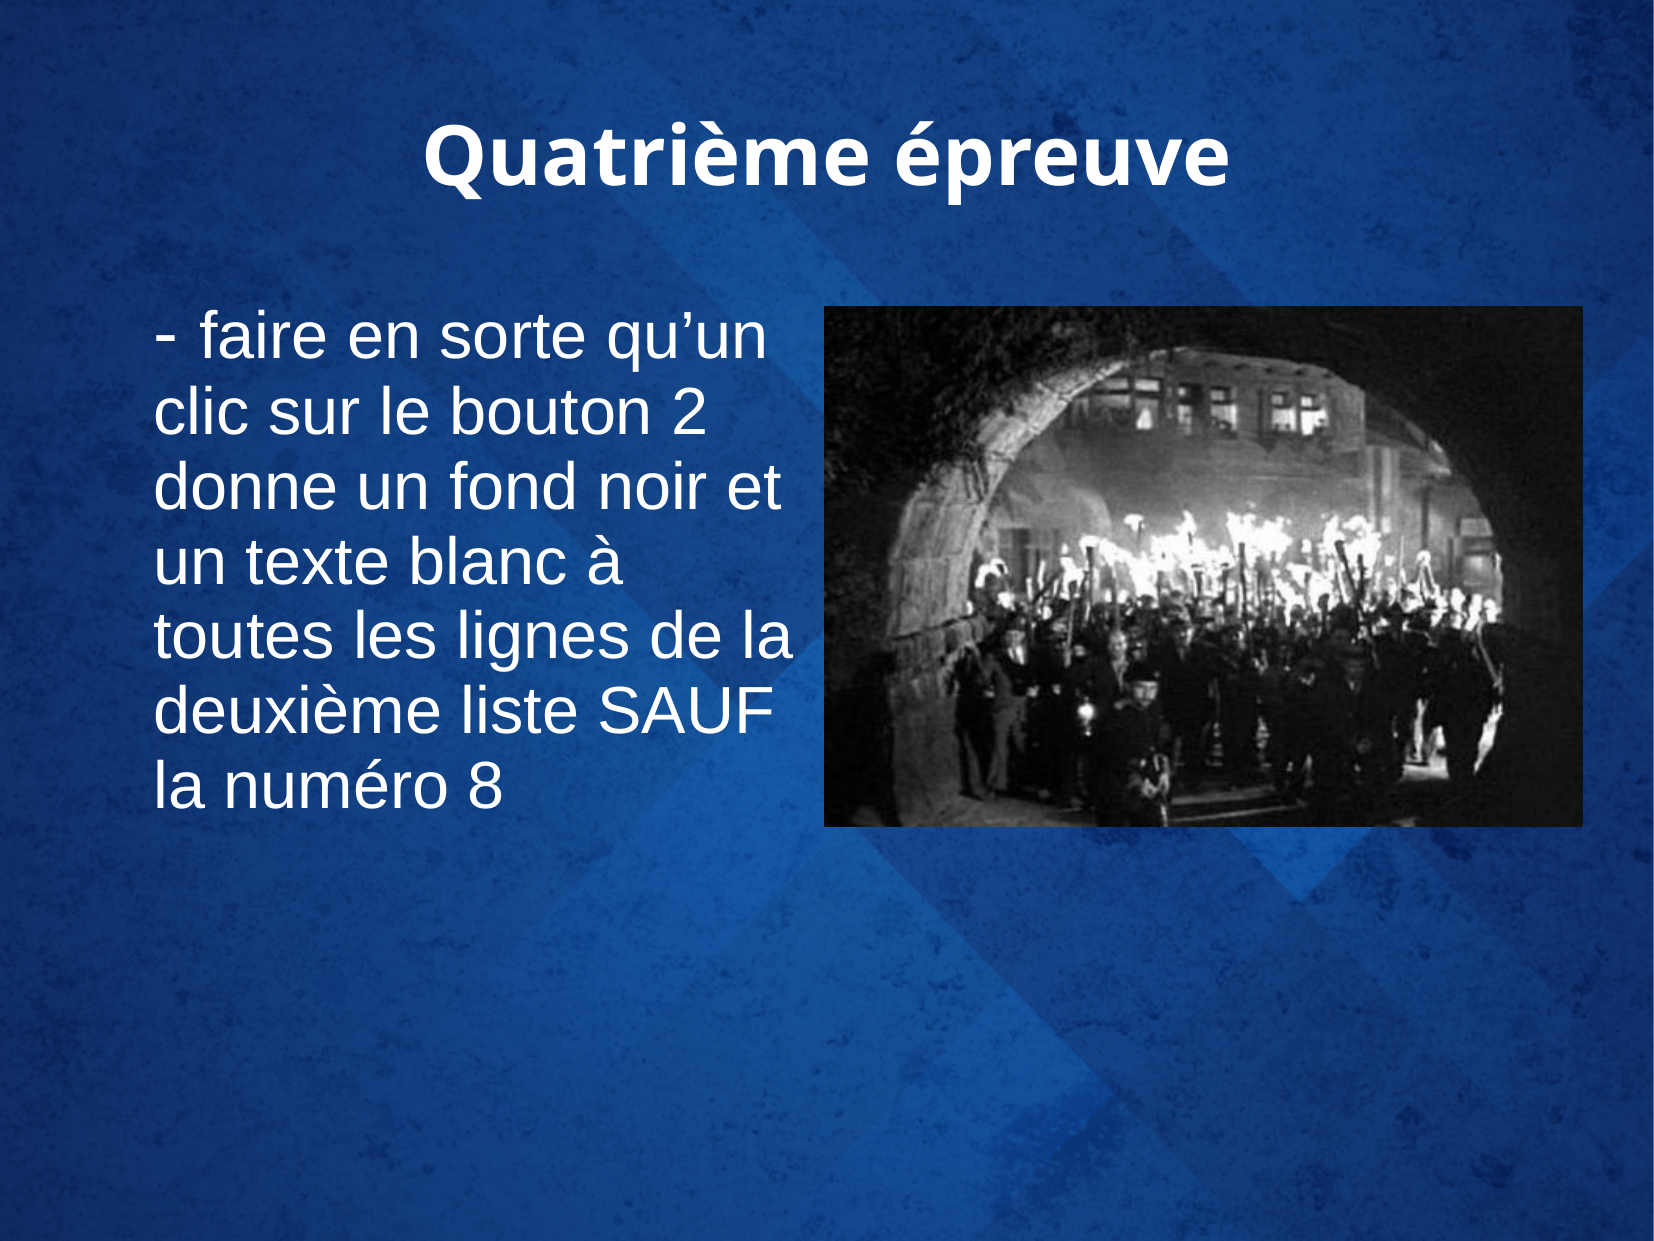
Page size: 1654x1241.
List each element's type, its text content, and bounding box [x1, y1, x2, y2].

title Quatrième épreuve [82, 49, 1571, 257]
list - faire en sorte qu’un clic sur le bouton 2 donne un fond noir et un texte blanc à toutes les lignes de la deuxième liste SAUF la numéro 8 [82, 290, 804, 1010]
picture [0, 0, 1654, 1241]
